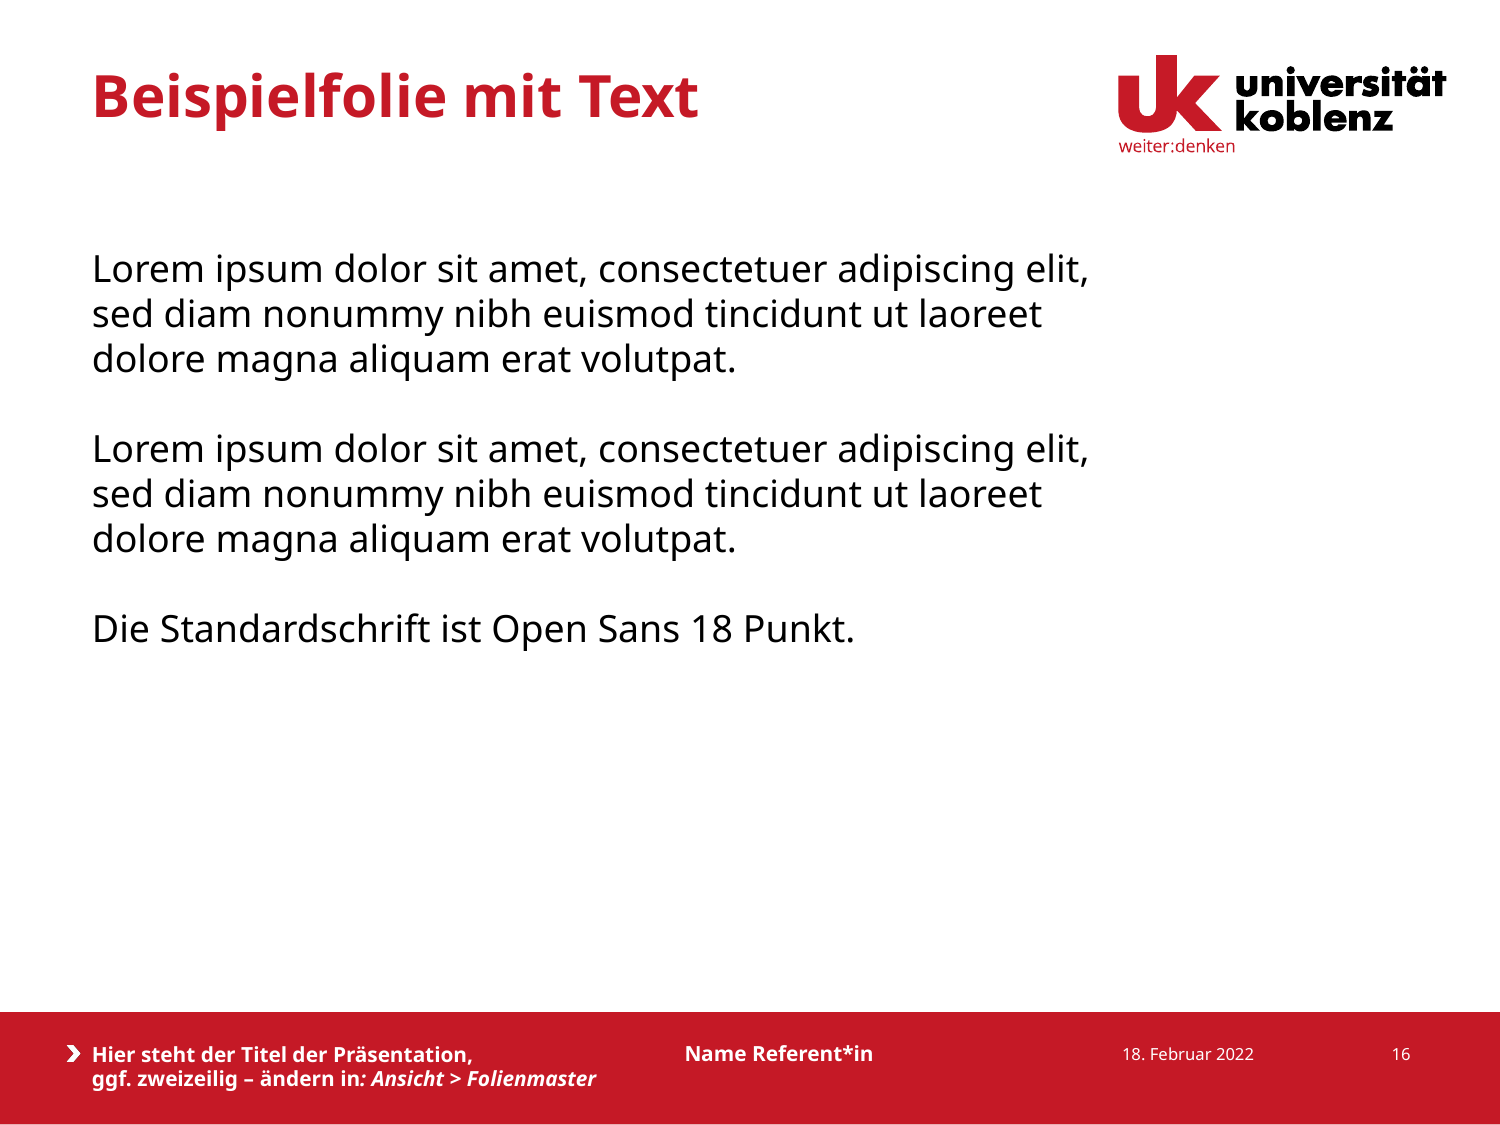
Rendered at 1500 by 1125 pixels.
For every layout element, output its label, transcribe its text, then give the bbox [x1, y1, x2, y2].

title Beispielfolie mit Text [77, 59, 1371, 238]
list Lorem ipsum dolor sit amet, consectetuer adipiscing elit, sed diam nonummy nibh euismod tincidunt ut laoreet dolore magna aliquam erat volutpat. Lorem ipsum dolor sit amet, consectetuer adipiscing elit, sed diam nonummy nibh euismod tincidunt ut laoreet dolore magna aliquam erat volutpat. Die Standardschrift ist Open Sans 18 Punkt. [77, 237, 1120, 917]
